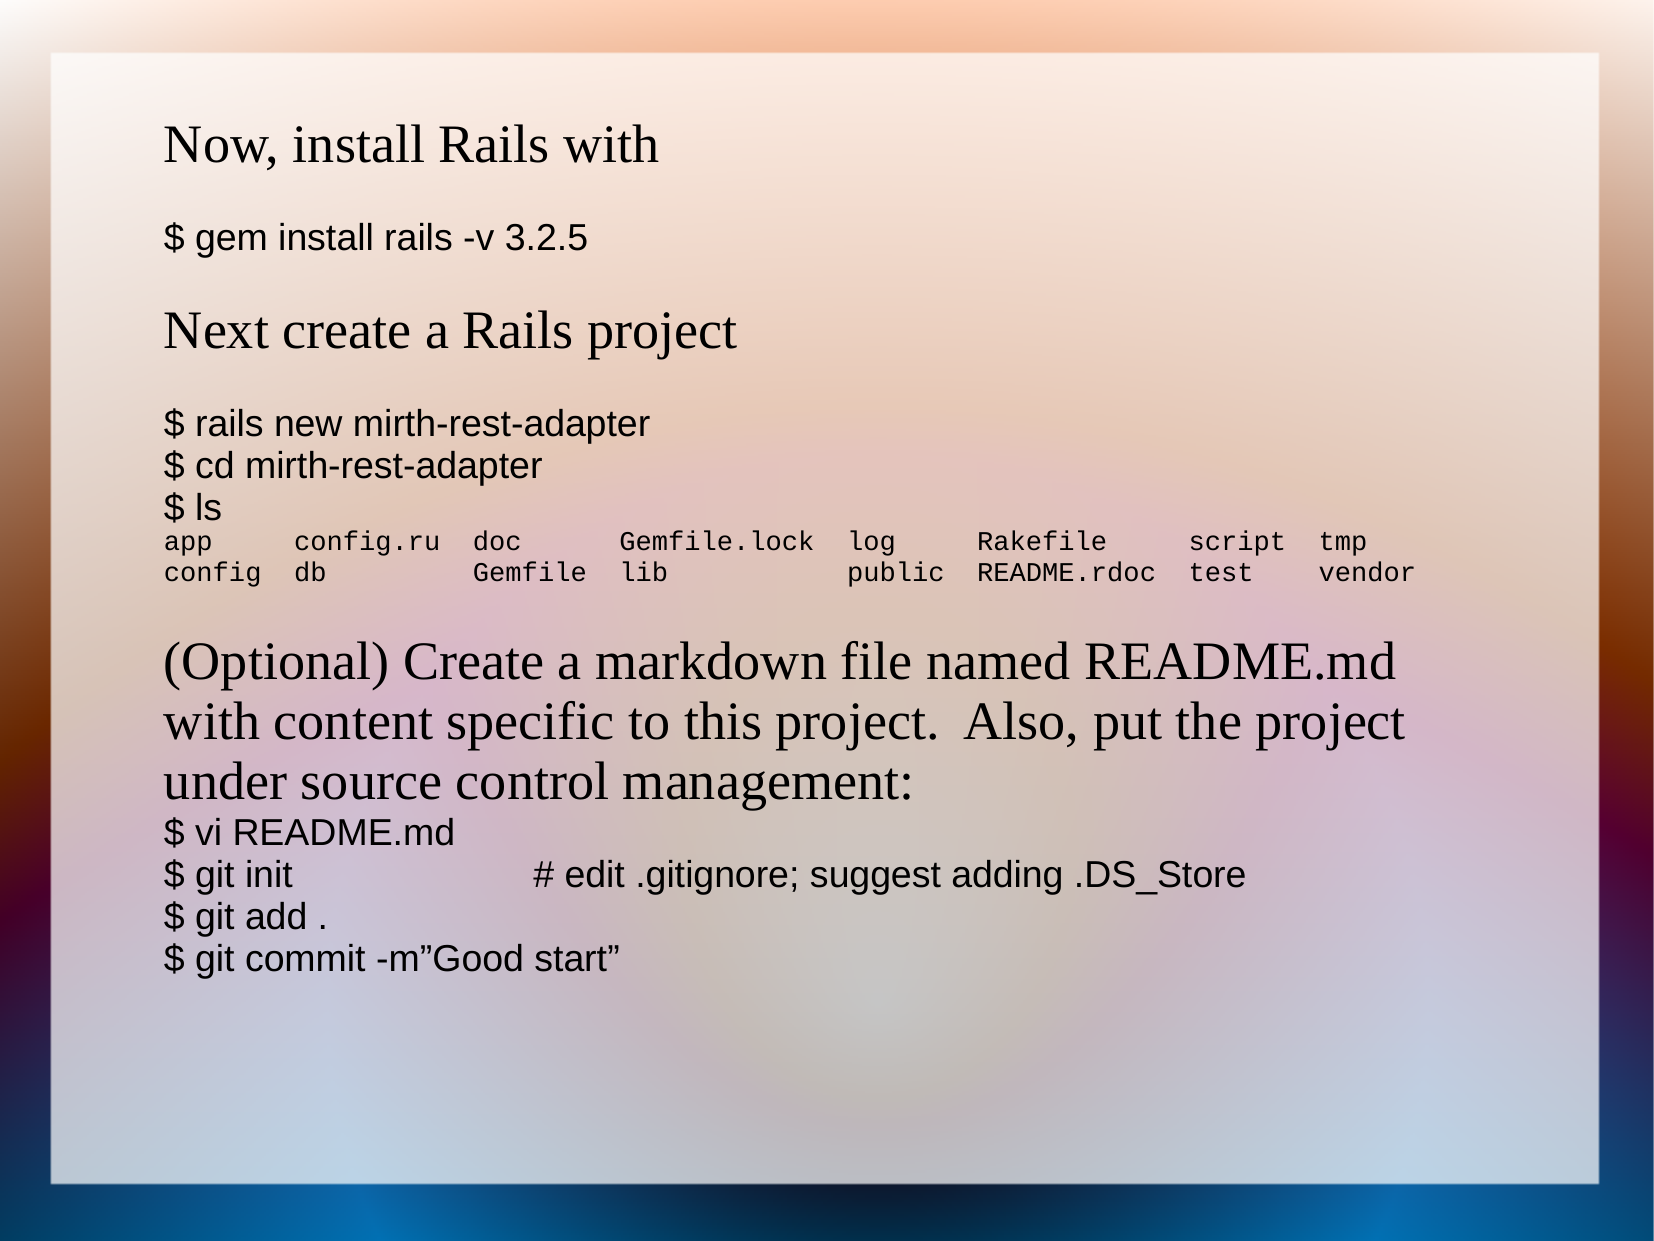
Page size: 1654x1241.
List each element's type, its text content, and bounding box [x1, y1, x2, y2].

text_box Now, install Rails with $ gem install rails -v 3.2.5 Next create a Rails project $ rails new mirth-rest-adapter $ cd mirth-rest-adapter $ ls app config.ru doc Gemfile.lock log Rakefile script tmp config db Gemfile lib public README.rdoc test vendor (Optional) Create a markdown file named README.md with content specific to this project. Also, put the project under source control management: $ vi README.md $ git init # edit .gitignore; suggest adding .DS_Store $ git add . $ git commit -m”Good start” [149, 106, 1470, 1136]
picture [0, 0, 1654, 1241]
